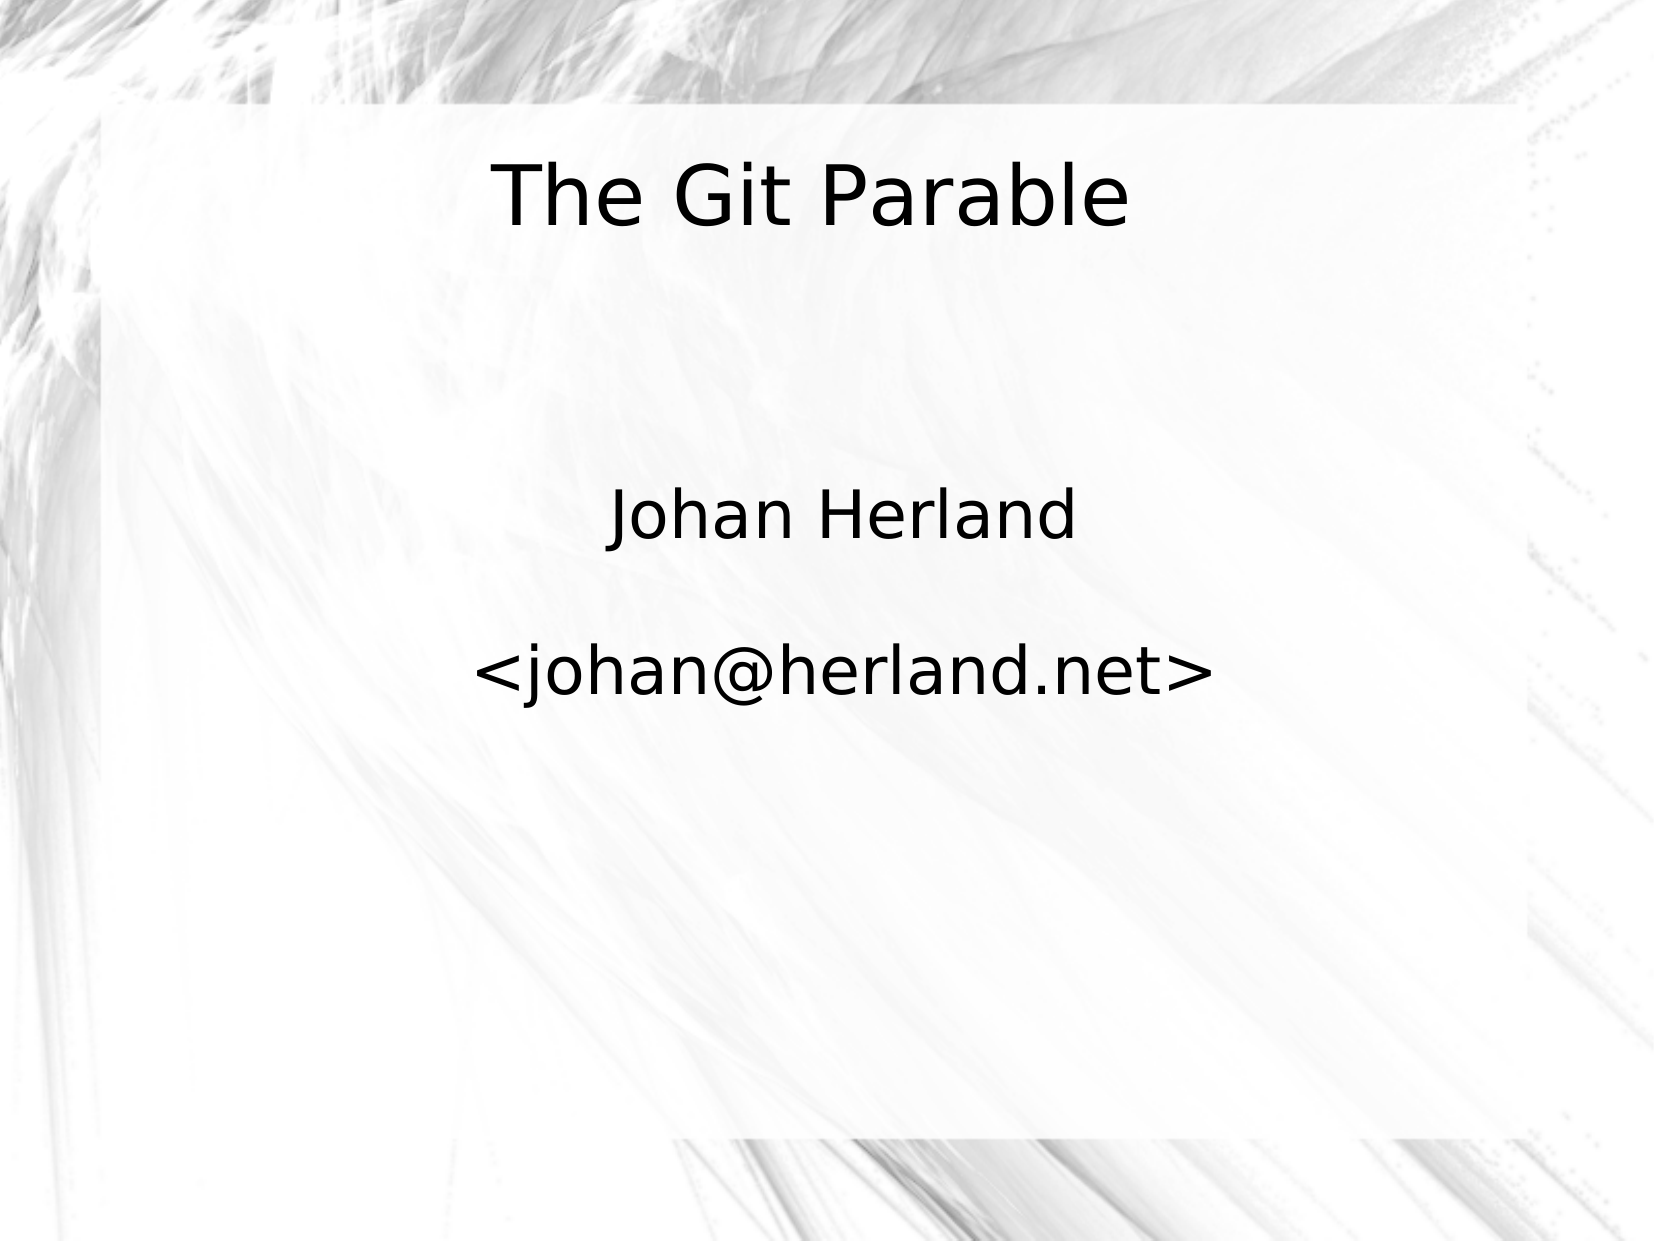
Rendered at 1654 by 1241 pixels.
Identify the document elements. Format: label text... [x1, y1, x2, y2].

picture [0, 0, 1654, 1241]
title The Git Parable [118, 112, 1506, 281]
subtitle Johan Herland <johan@herland.net> [118, 319, 1571, 945]
